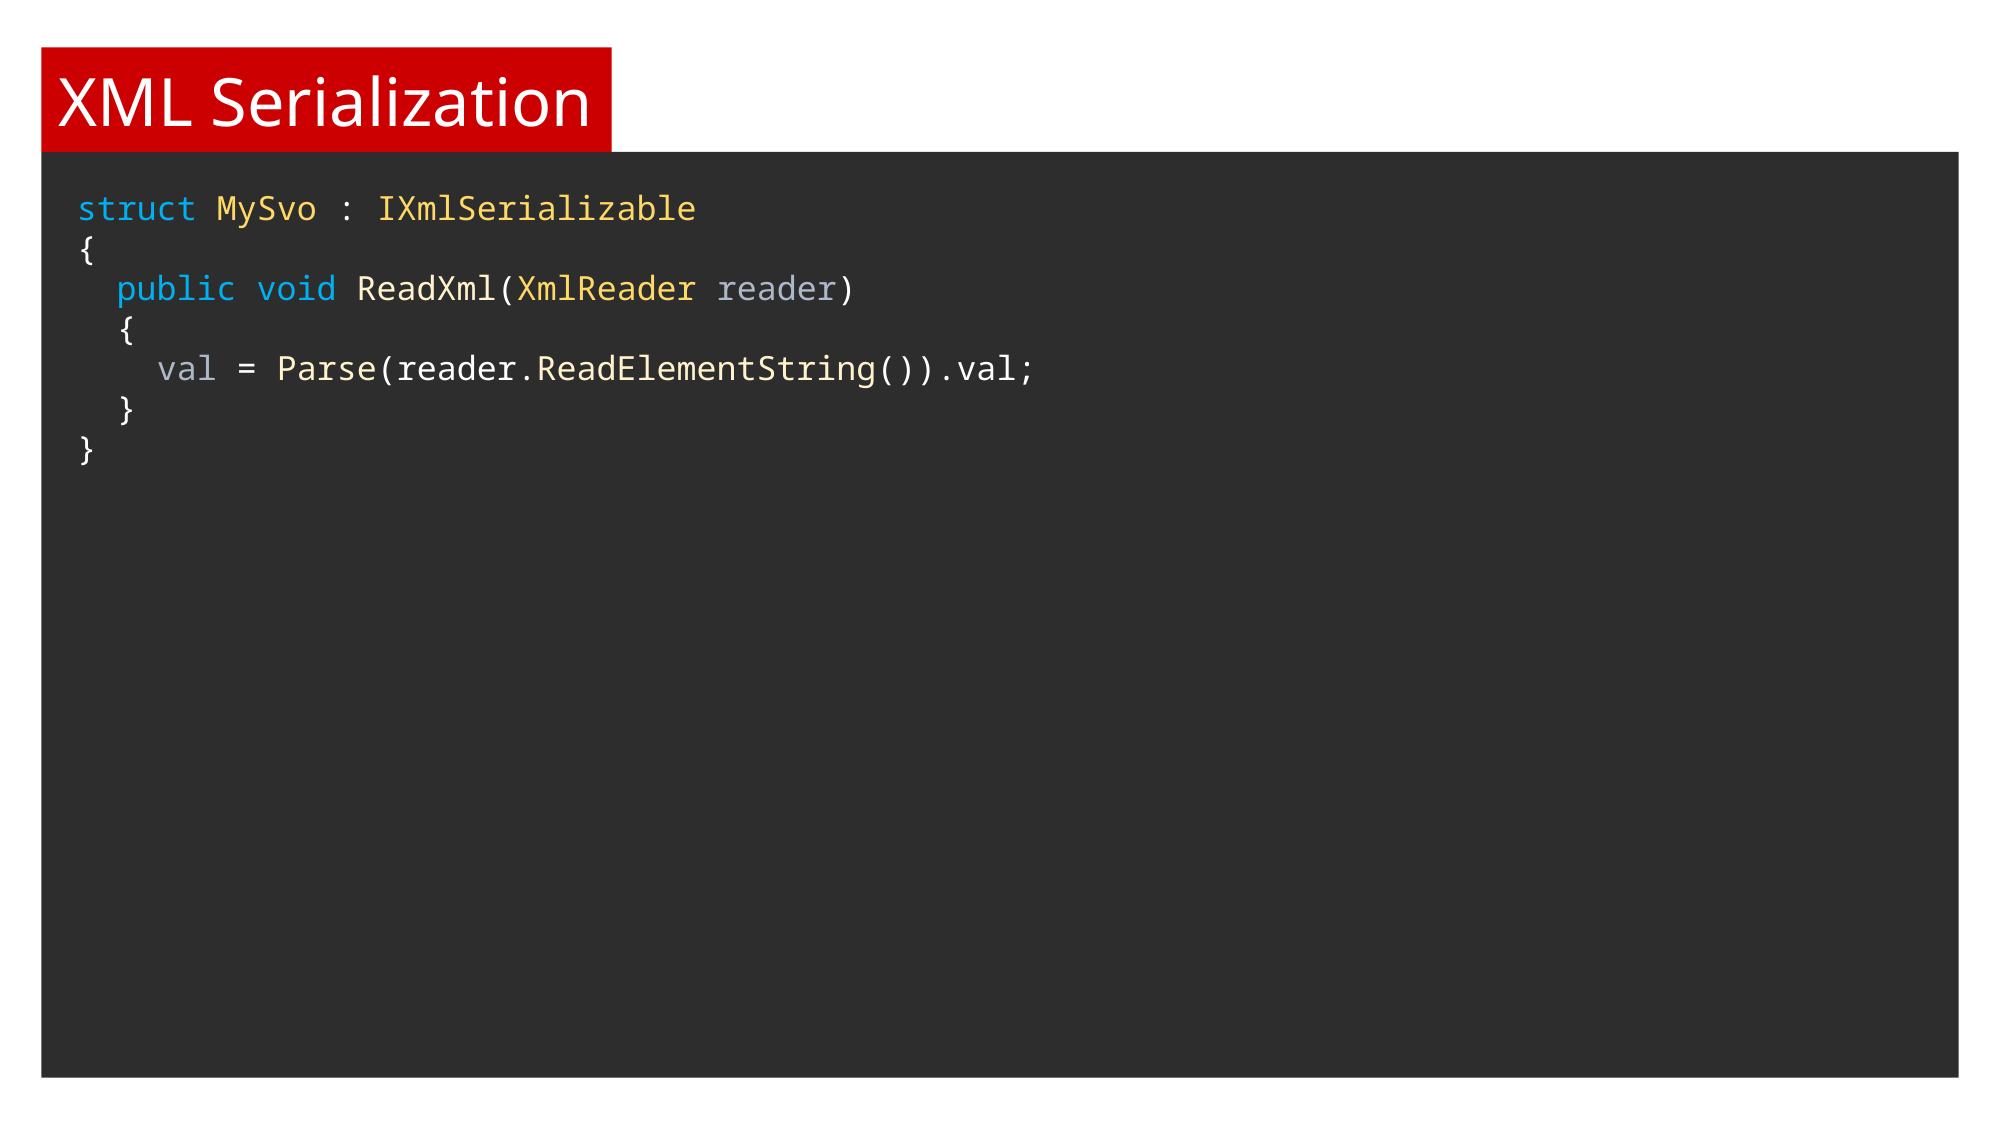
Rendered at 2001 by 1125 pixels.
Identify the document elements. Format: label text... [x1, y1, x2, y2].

text_box [41, 152, 1959, 1078]
text_box struct MySvo : IXmlSerializable { public void ReadXml(XmlReader reader) { val = Parse(reader.ReadElementString()).val; } } [41, 152, 1602, 477]
text_box XML Serialization [41, 47, 610, 153]
